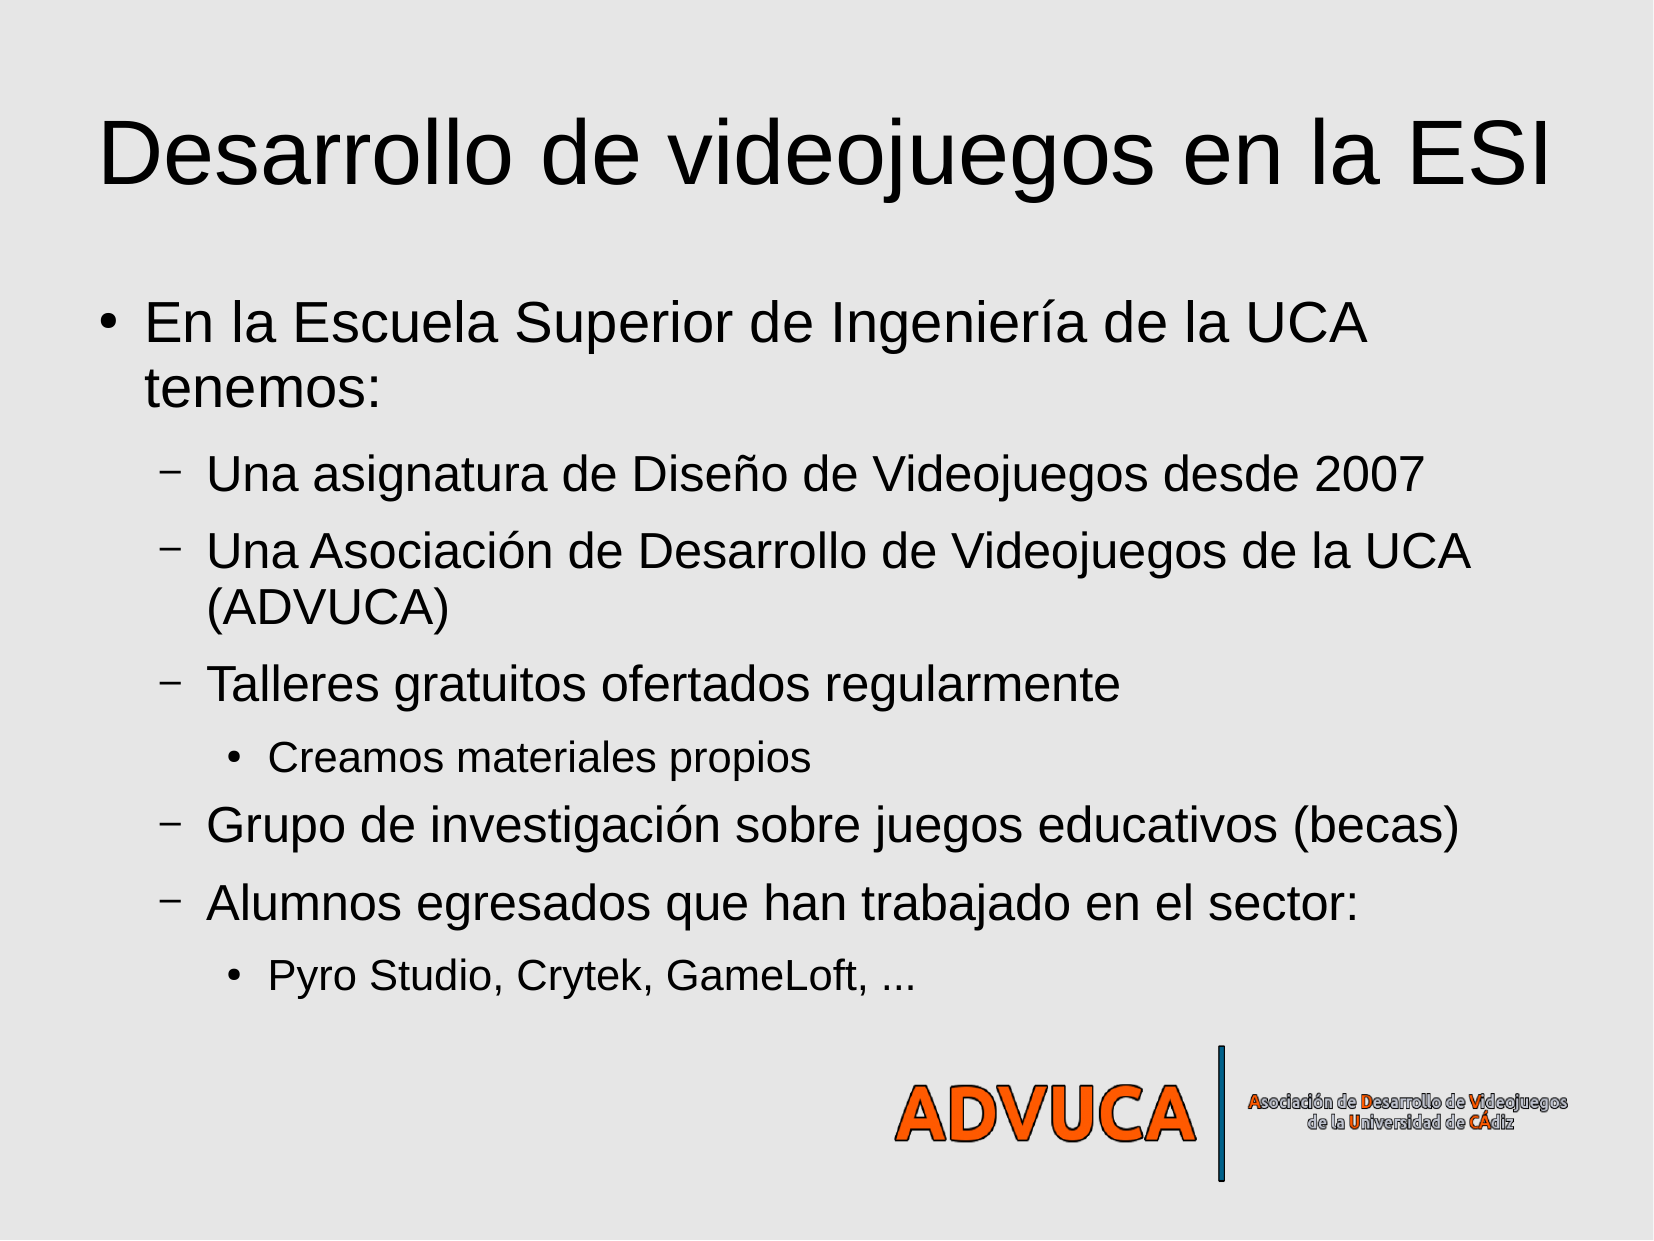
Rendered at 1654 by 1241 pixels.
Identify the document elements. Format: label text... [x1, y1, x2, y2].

picture [883, 1033, 1595, 1195]
title Desarrollo de videojuegos en la ESI [82, 49, 1571, 257]
list En la Escuela Superior de Ingeniería de la UCA tenemos: Una asignatura de Diseño de Videojuegos desde 2007 Una Asociación de Desarrollo de Videojuegos de la UCA (ADVUCA) Talleres gratuitos ofertados regularmente Creamos materiales propios Grupo de investigación sobre juegos educativos (becas) Alumnos egresados que han trabajado en el sector: Pyro Studio, Crytek, GameLoft, ... [82, 290, 1571, 1010]
